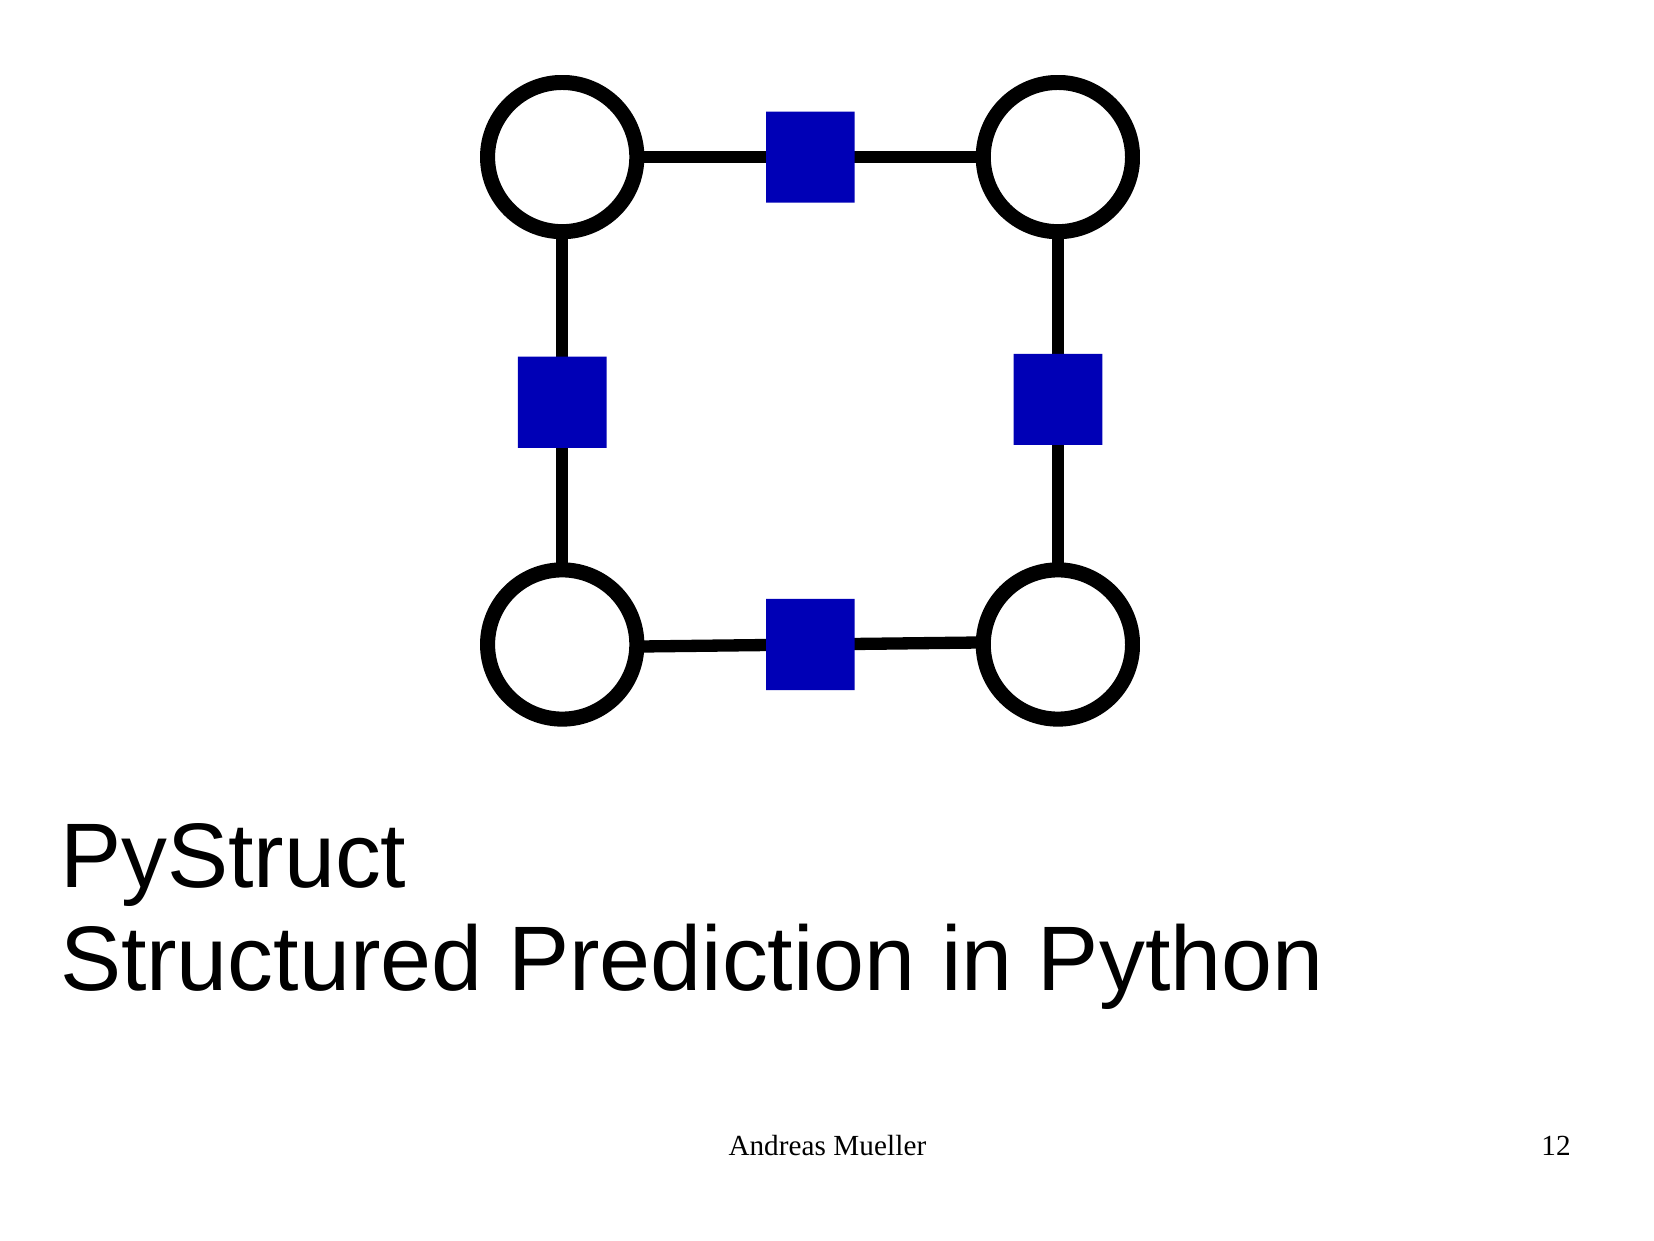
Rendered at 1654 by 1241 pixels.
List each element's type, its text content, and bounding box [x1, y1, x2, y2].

title PyStruct Structured Prediction in Python [60, 780, 1549, 1137]
picture [480, 75, 1141, 727]
